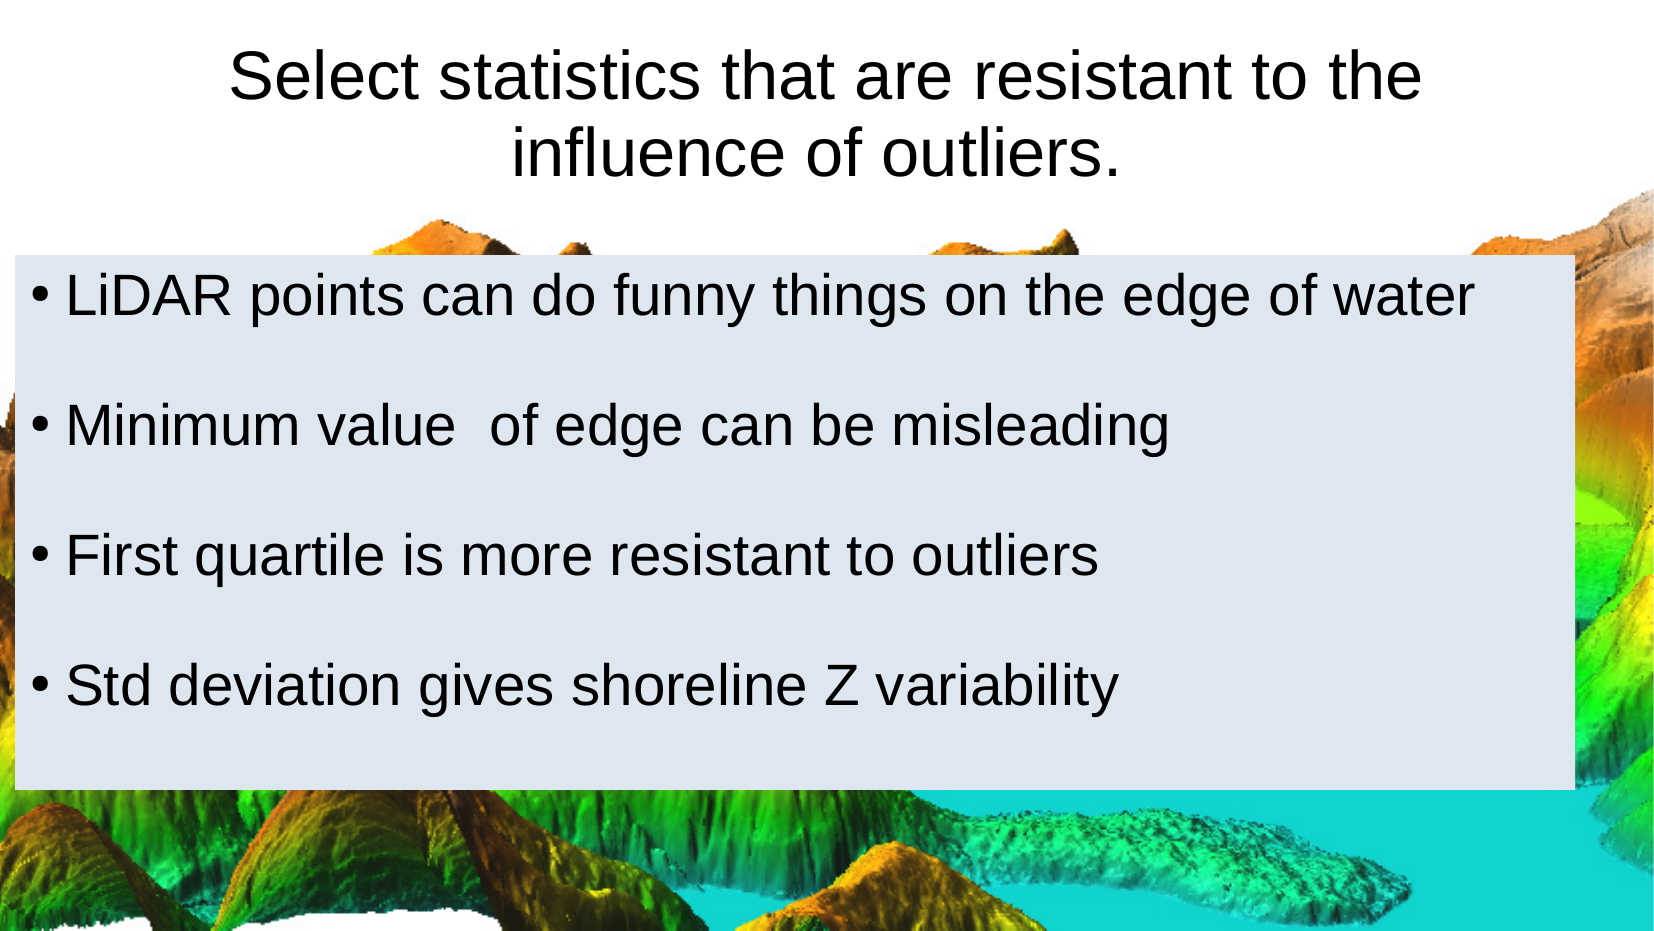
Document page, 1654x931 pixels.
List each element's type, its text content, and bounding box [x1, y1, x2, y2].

picture [0, 0, 1654, 931]
title Select statistics that are resistant to the influence of outliers. [82, 36, 1571, 193]
text_box LiDAR points can do funny things on the edge of water Minimum value of edge can be misleading First quartile is more resistant to outliers Std deviation gives shoreline Z variability [15, 255, 1576, 790]
